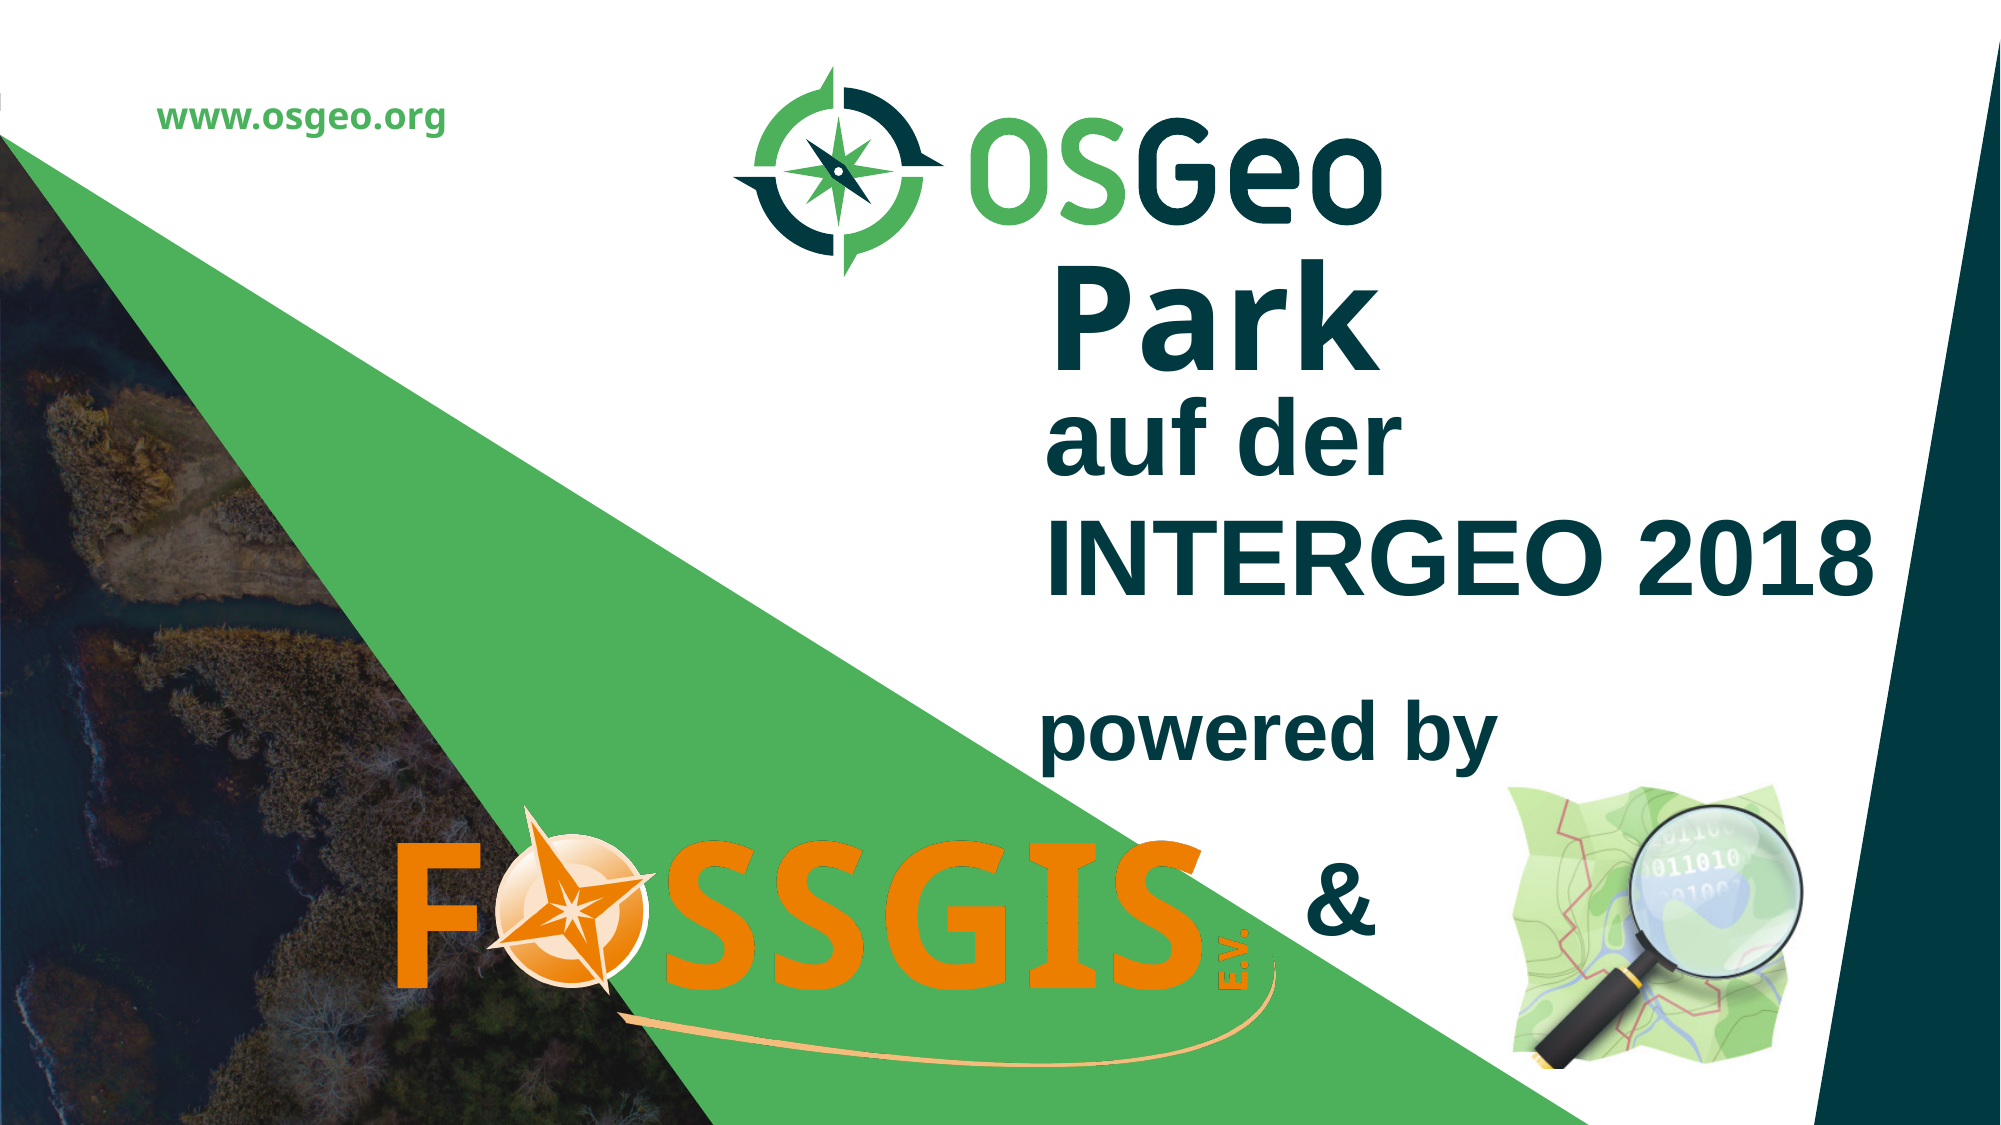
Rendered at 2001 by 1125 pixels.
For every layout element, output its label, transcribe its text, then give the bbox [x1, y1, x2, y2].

list powered by [966, 685, 1878, 841]
list & [1232, 841, 2000, 1114]
picture [0, 137, 1276, 1125]
list auf der INTERGEO 2018 [992, 377, 1904, 650]
title Park [1045, 221, 2000, 414]
